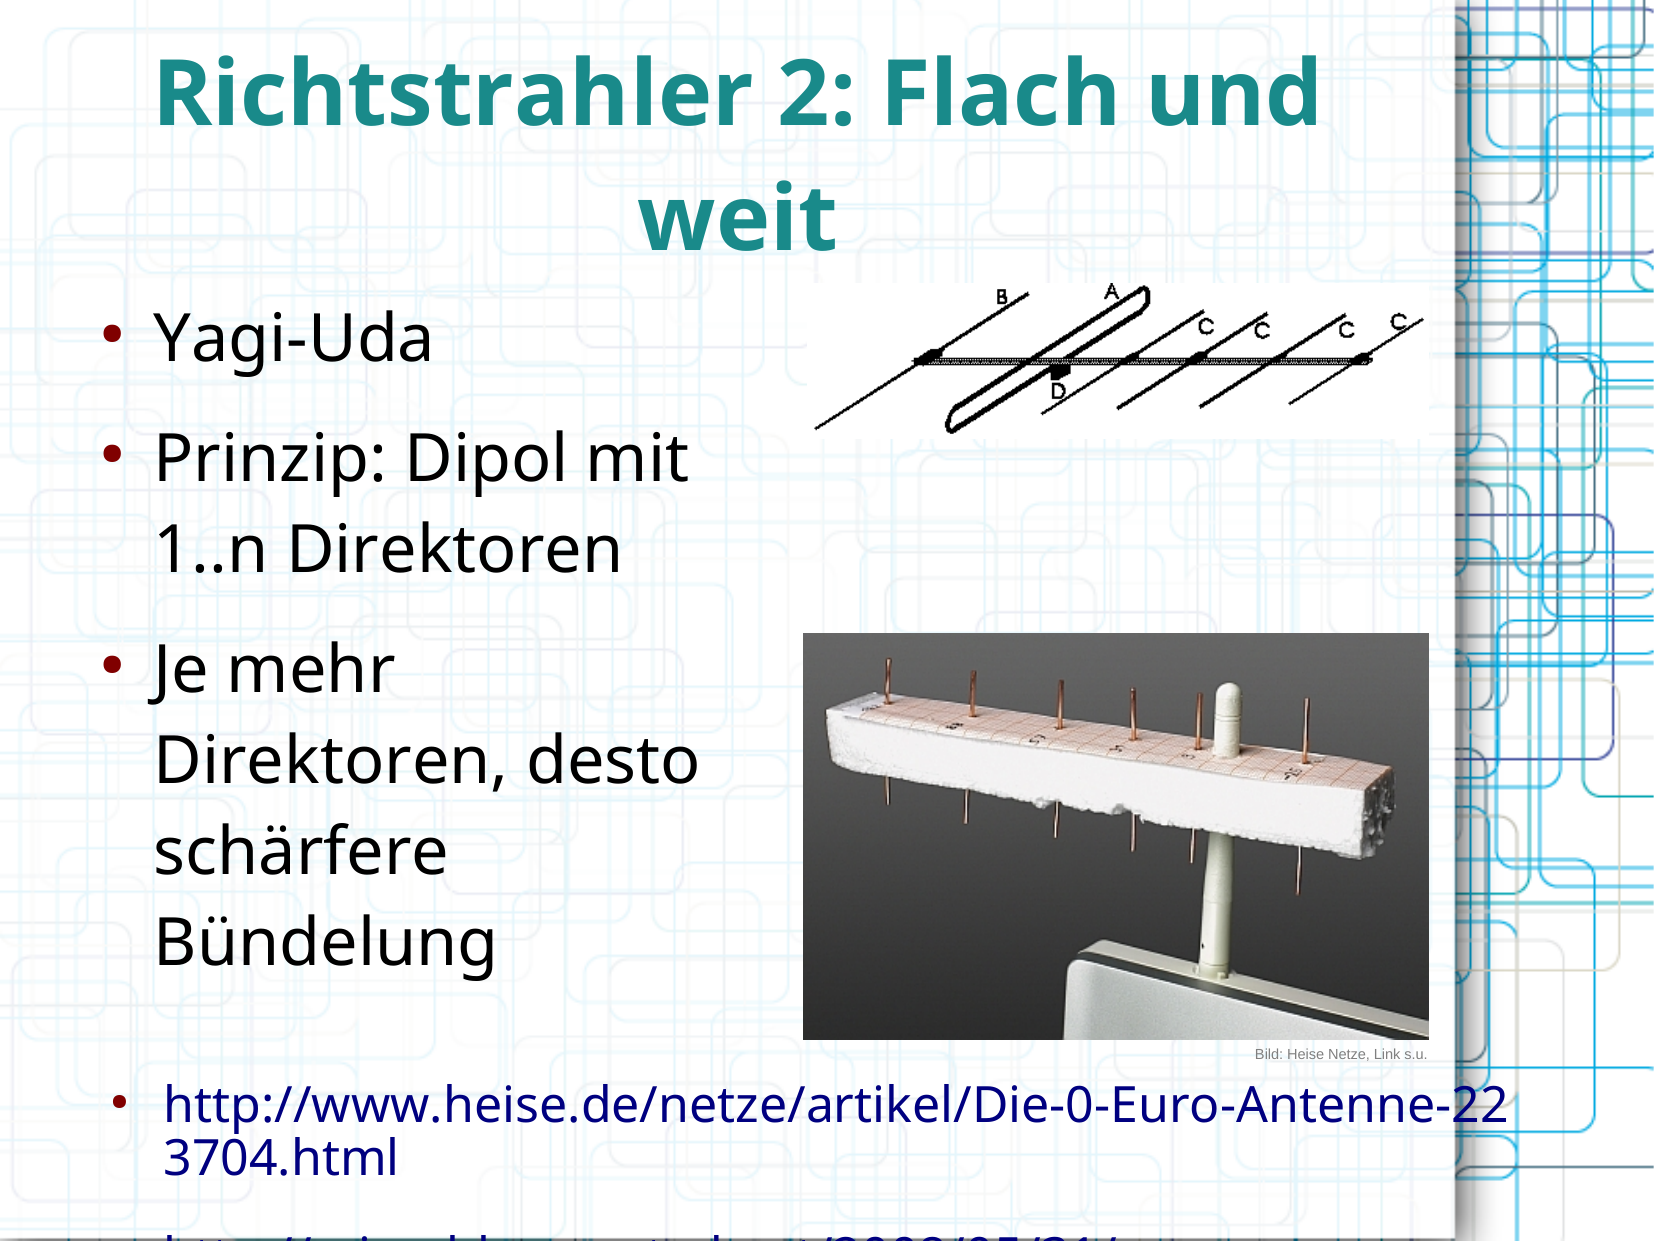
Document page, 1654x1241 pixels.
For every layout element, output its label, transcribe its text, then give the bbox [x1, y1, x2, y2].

title Richtstrahler 2: Flach und weit [59, 49, 1418, 257]
list http://www.heise.de/netze/artikel/Die-0-Euro-Antenne-223704.html http://microblog.routed.net/2008/05/31/ [92, 1068, 1524, 1211]
list Yagi-Uda Prinzip: Dipol mit 1..n Direktoren Je mehr Direktoren, desto schärfere Bündelung [82, 290, 734, 873]
text_box Bild: Heise Netze, Link s.u. [1240, 1039, 1443, 1071]
picture [0, 0, 1654, 1241]
